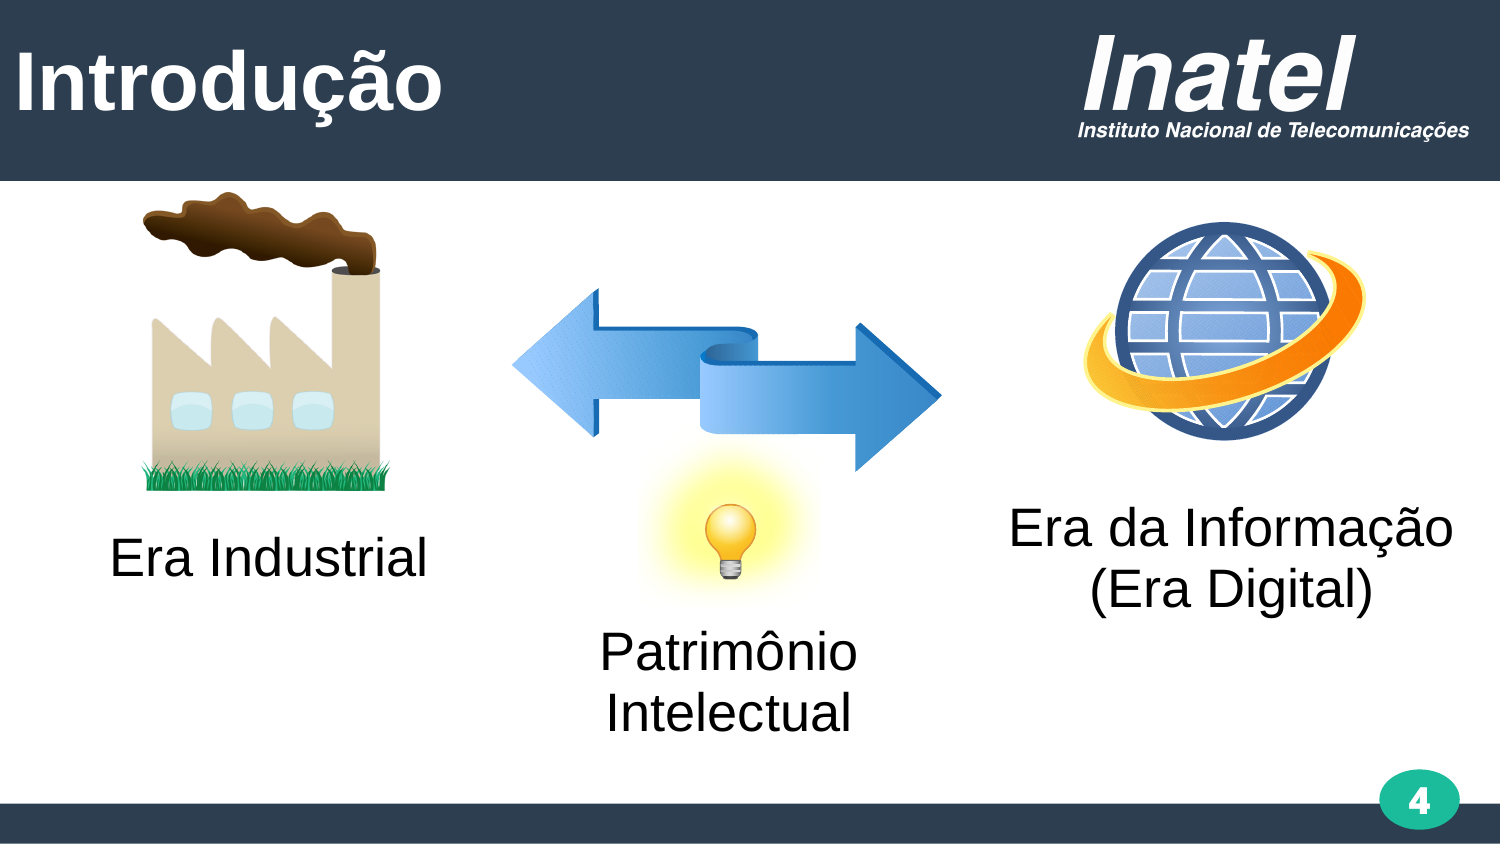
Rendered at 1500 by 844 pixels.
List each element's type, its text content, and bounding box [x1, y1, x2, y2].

picture [501, 283, 949, 608]
text_box Era Industrial [94, 490, 444, 627]
text_box Patrimônio Intelectual [584, 614, 907, 751]
picture [1078, 35, 1469, 142]
picture [1074, 172, 1375, 473]
text_box Introdução [0, 27, 1063, 136]
text_box Era da Informação (Era Digital) [994, 490, 1471, 627]
picture [141, 192, 390, 490]
